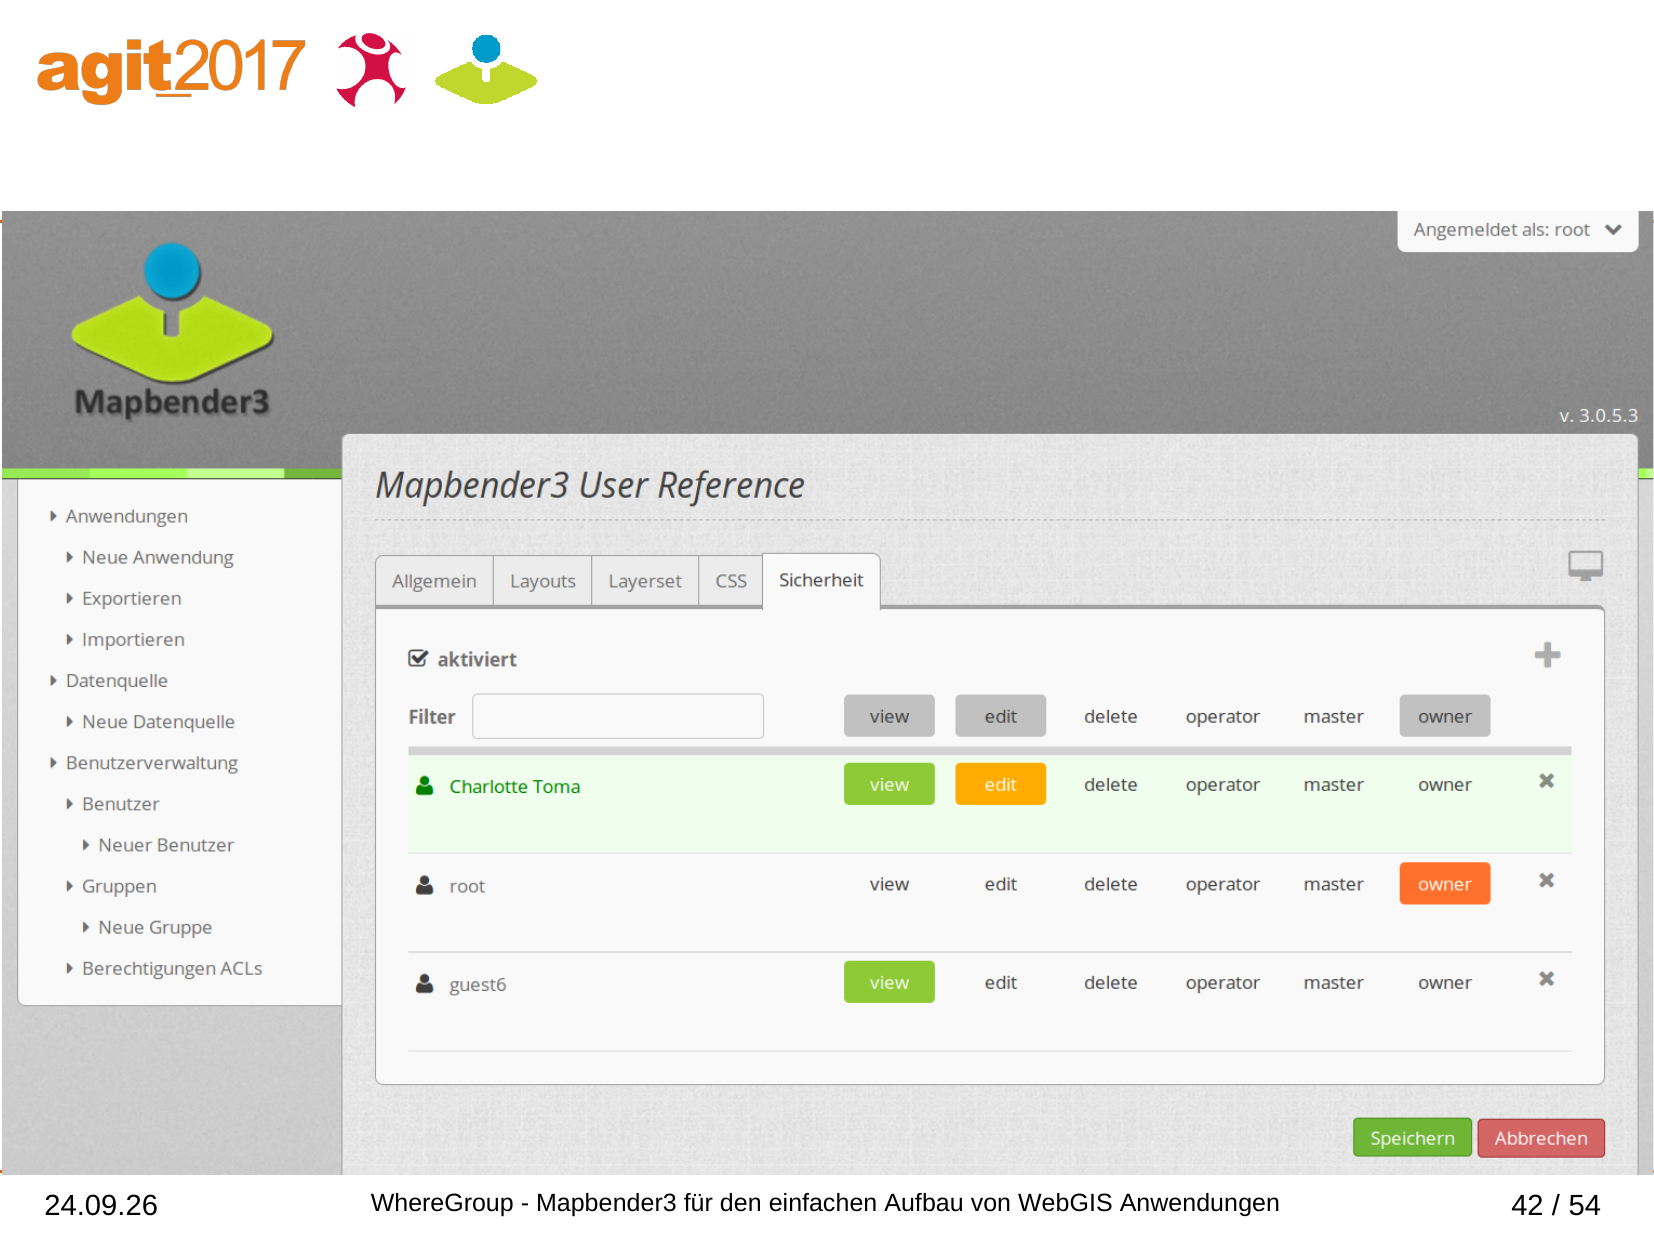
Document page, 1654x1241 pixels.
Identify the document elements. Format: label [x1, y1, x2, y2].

picture [35, 23, 308, 107]
picture [435, 35, 538, 104]
picture [2, 211, 1654, 1175]
